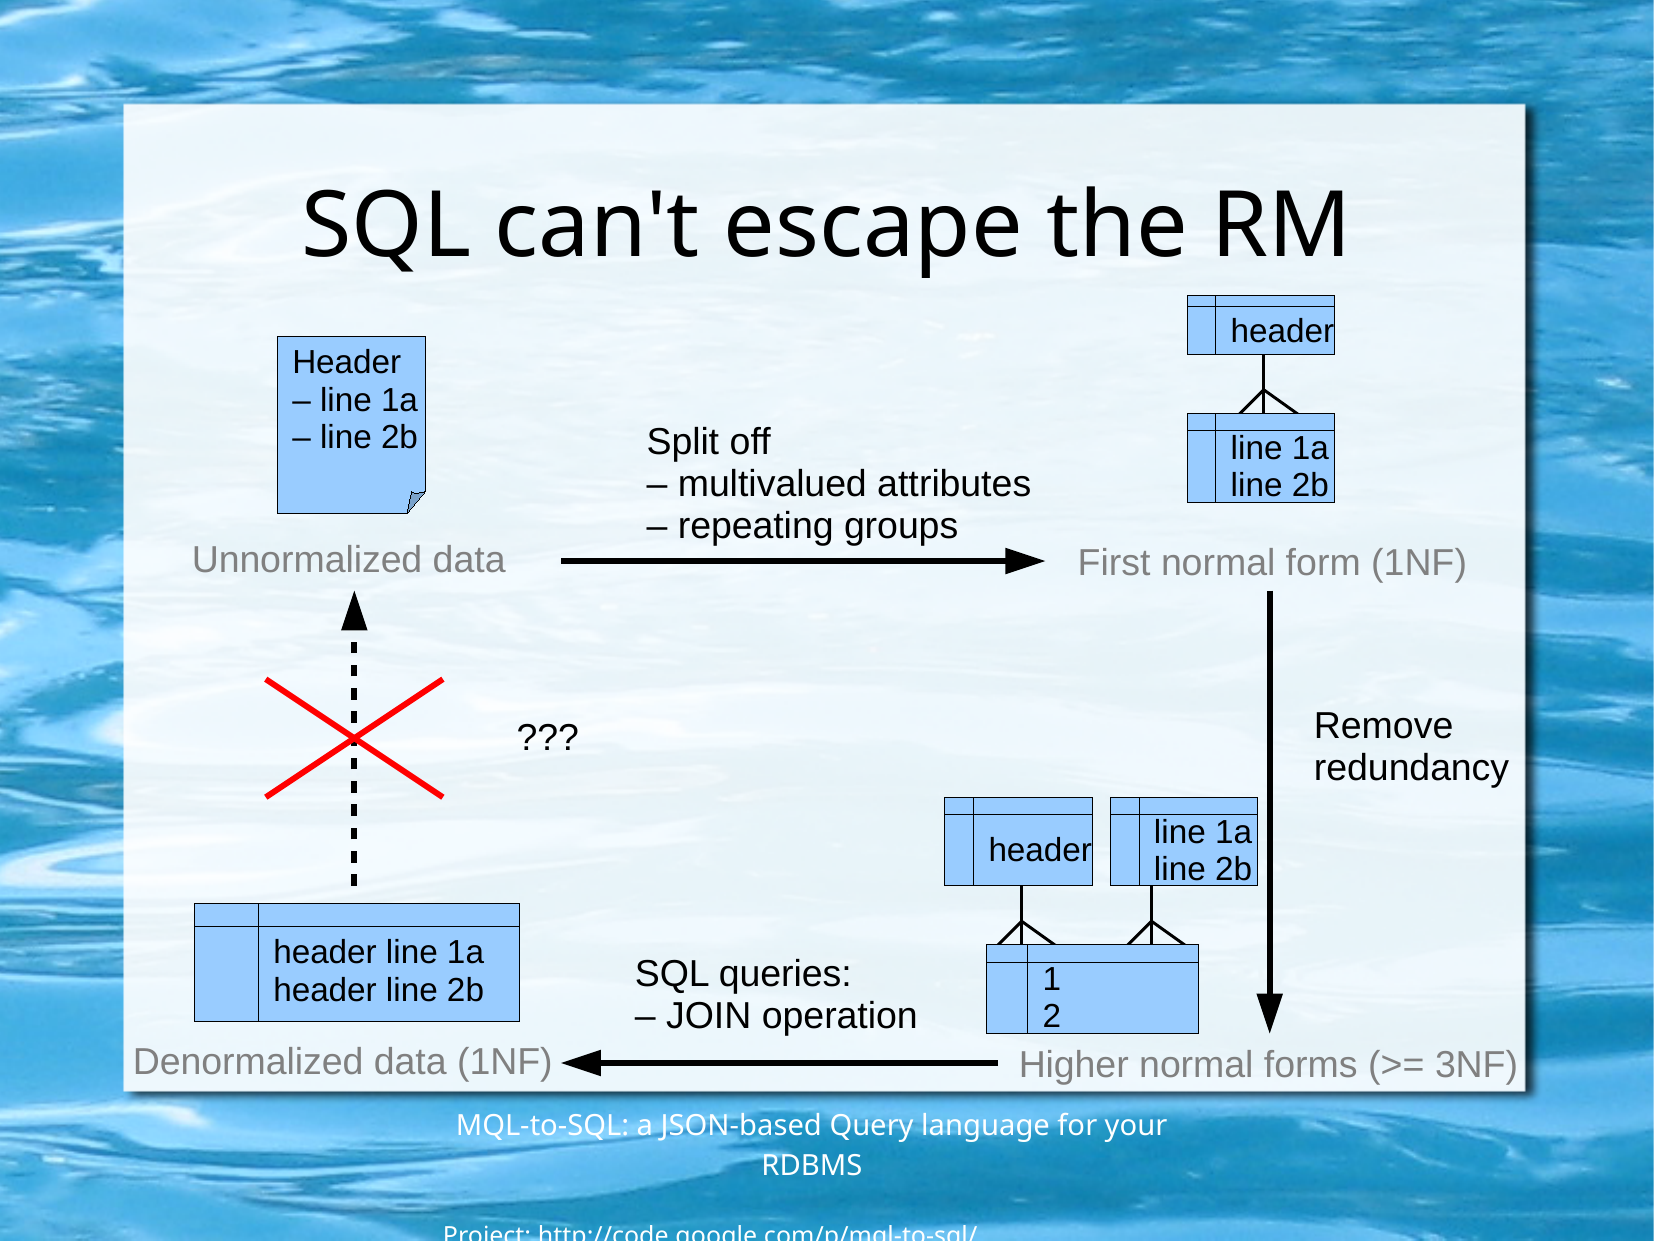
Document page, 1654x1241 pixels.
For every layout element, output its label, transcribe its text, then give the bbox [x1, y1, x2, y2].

picture [725, 1232, 732, 1241]
picture [575, 1232, 583, 1241]
text_box header [1187, 295, 1335, 355]
text_box header [944, 797, 1093, 886]
picture [679, 1232, 686, 1241]
picture [0, 0, 1654, 1241]
picture [804, 1232, 810, 1241]
text_box First normal form (1NF) [1062, 533, 1506, 591]
text_box Unnormalized data [177, 531, 532, 589]
picture [643, 1232, 650, 1241]
text_box line 1a line 2b [1187, 413, 1335, 503]
picture [876, 1232, 883, 1241]
picture [541, 1232, 548, 1241]
picture [914, 1232, 921, 1241]
picture [447, 1228, 454, 1235]
text_box Denormalized data (1NF) [118, 1033, 591, 1091]
text_box Header – line 1a – line 2b [277, 336, 426, 514]
picture [827, 1232, 835, 1241]
text_box header line 1a header line 2b [194, 903, 520, 1022]
picture [780, 1232, 787, 1241]
title SQL can't escape the RM [147, 118, 1506, 325]
text_box SQL queries: – JOIN operation [620, 944, 945, 1044]
picture [471, 1232, 478, 1241]
picture [694, 1232, 701, 1241]
text_box 1 2 [986, 944, 1199, 1034]
picture [628, 1232, 635, 1241]
text_box Split off – multivalued attributes – repeating groups [631, 413, 1075, 562]
text_box Remove redundancy [1299, 696, 1536, 796]
picture [861, 1232, 867, 1241]
picture [795, 1232, 802, 1241]
picture [950, 1232, 957, 1241]
text_box line 1a line 2b [1110, 797, 1258, 886]
text_box ??? [501, 708, 597, 766]
picture [852, 1232, 859, 1241]
picture [710, 1232, 717, 1241]
text_box Higher normal forms (>= 3NF) [1003, 1035, 1536, 1093]
